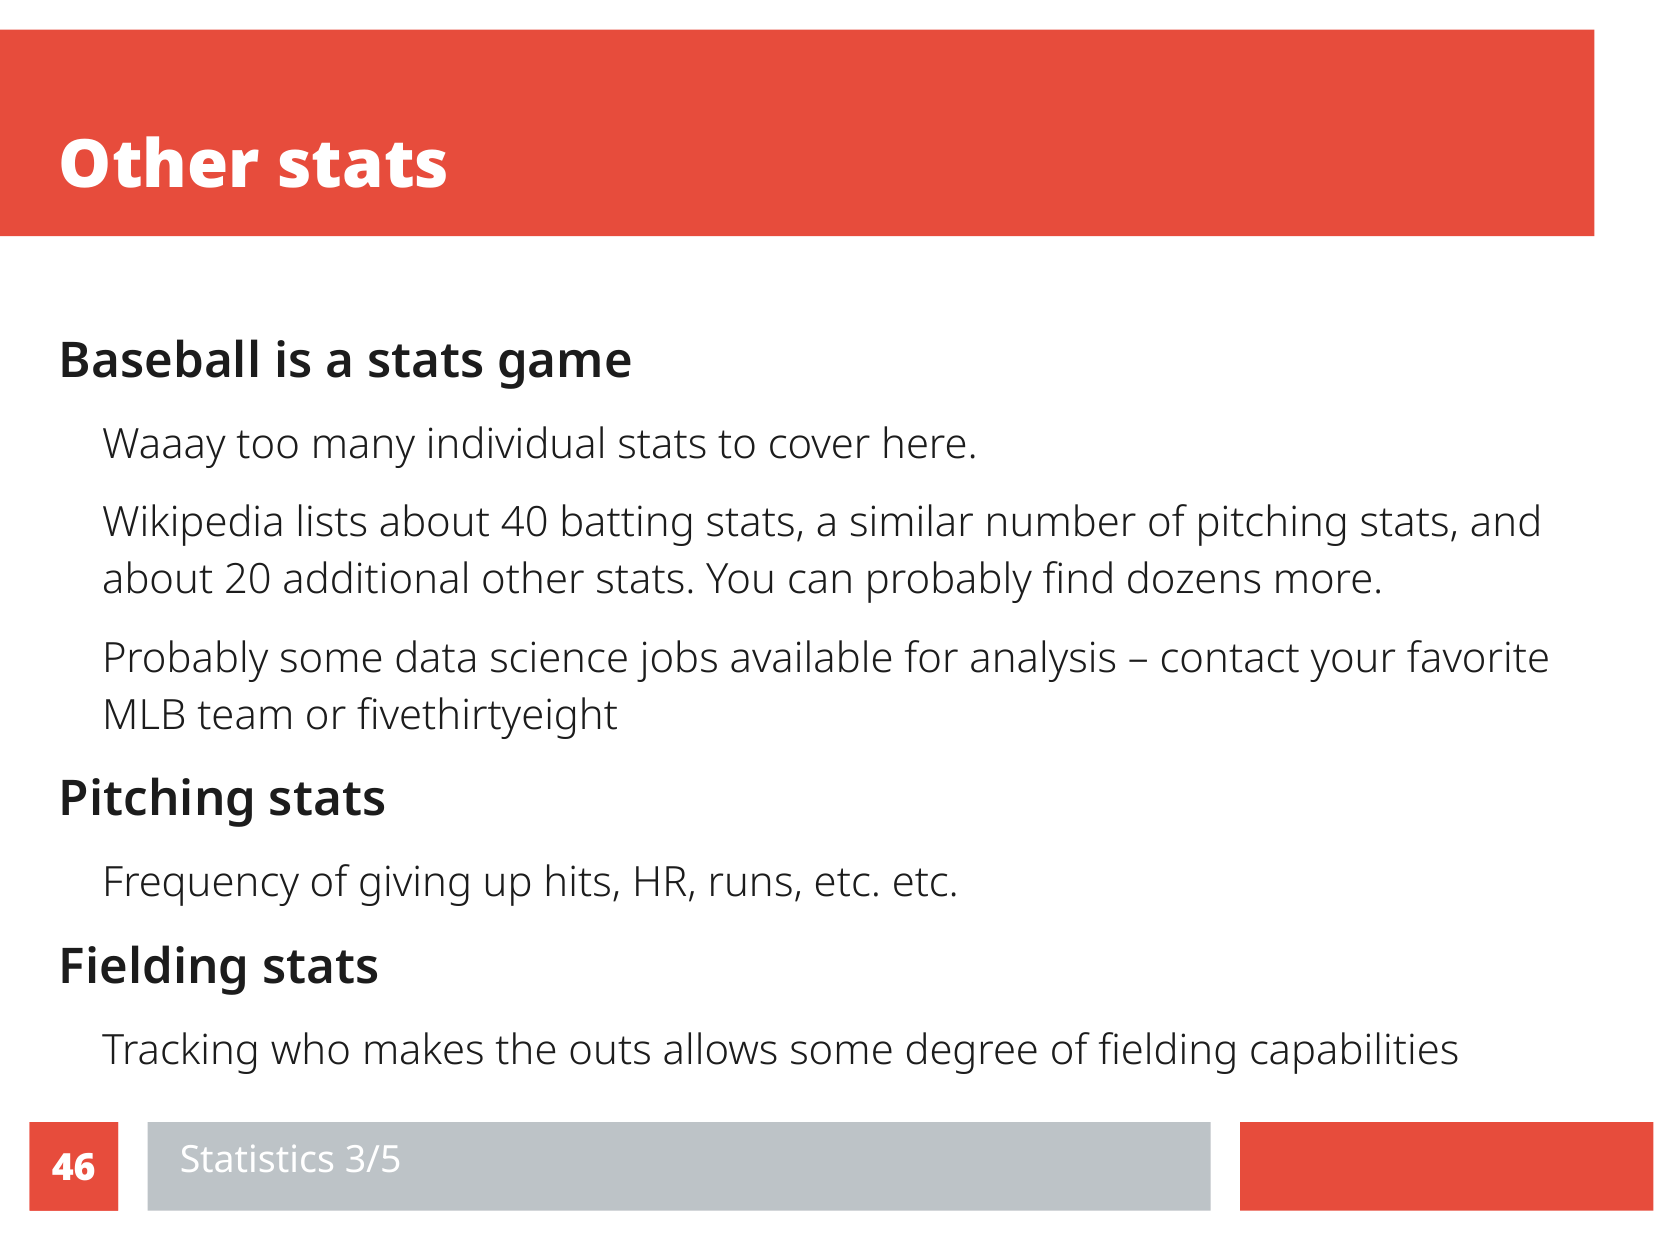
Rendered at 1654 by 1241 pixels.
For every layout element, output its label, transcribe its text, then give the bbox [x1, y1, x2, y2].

text_box Statistics 3/5 [165, 1125, 736, 1184]
title Other stats [59, 59, 1595, 207]
list Baseball is a stats game Waaay too many individual stats to cover here. Wikipedia lists about 40 batting stats, a similar number of pitching stats, and about 20 additional other stats. You can probably find dozens more. Probably some data science jobs available for analysis – contact your favorite MLB team or fivethirtyeight Pitching stats Frequency of giving up hits, HR, runs, etc. etc. Fielding stats Tracking who makes the outs allows some degree of fielding capabilities [59, 324, 1565, 1093]
